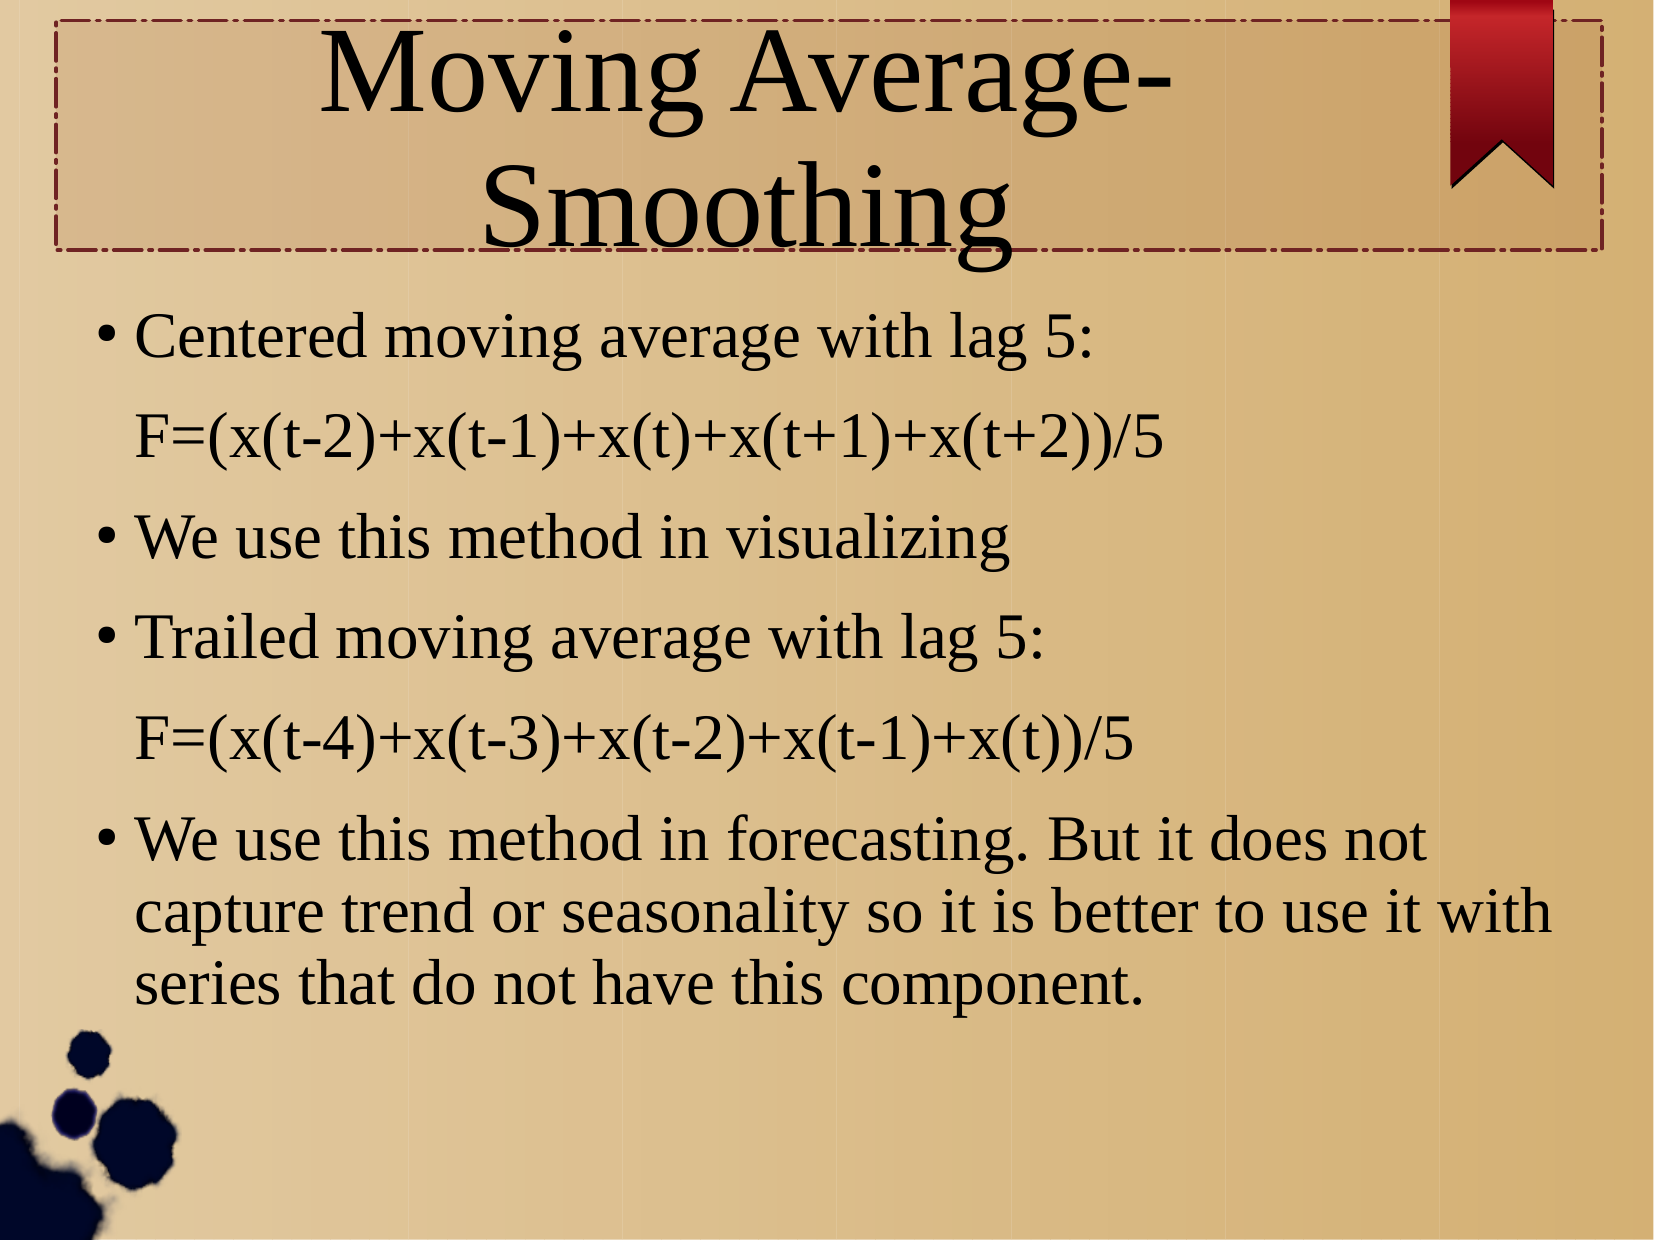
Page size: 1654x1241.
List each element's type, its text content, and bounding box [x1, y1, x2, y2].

list Centered moving average with lag 5: F=(x(t-2)+x(t-1)+x(t)+x(t+1)+x(t+2))/5 We use this method in visualizing Trailed moving average with lag 5: F=(x(t-4)+x(t-3)+x(t-2)+x(t-1)+x(t))/5 We use this method in forecasting. But it does not capture trend or seasonality so it is better to use it with series that do not have this component. [82, 299, 1571, 1019]
title Moving Average-Smoothing [82, 2, 1412, 274]
